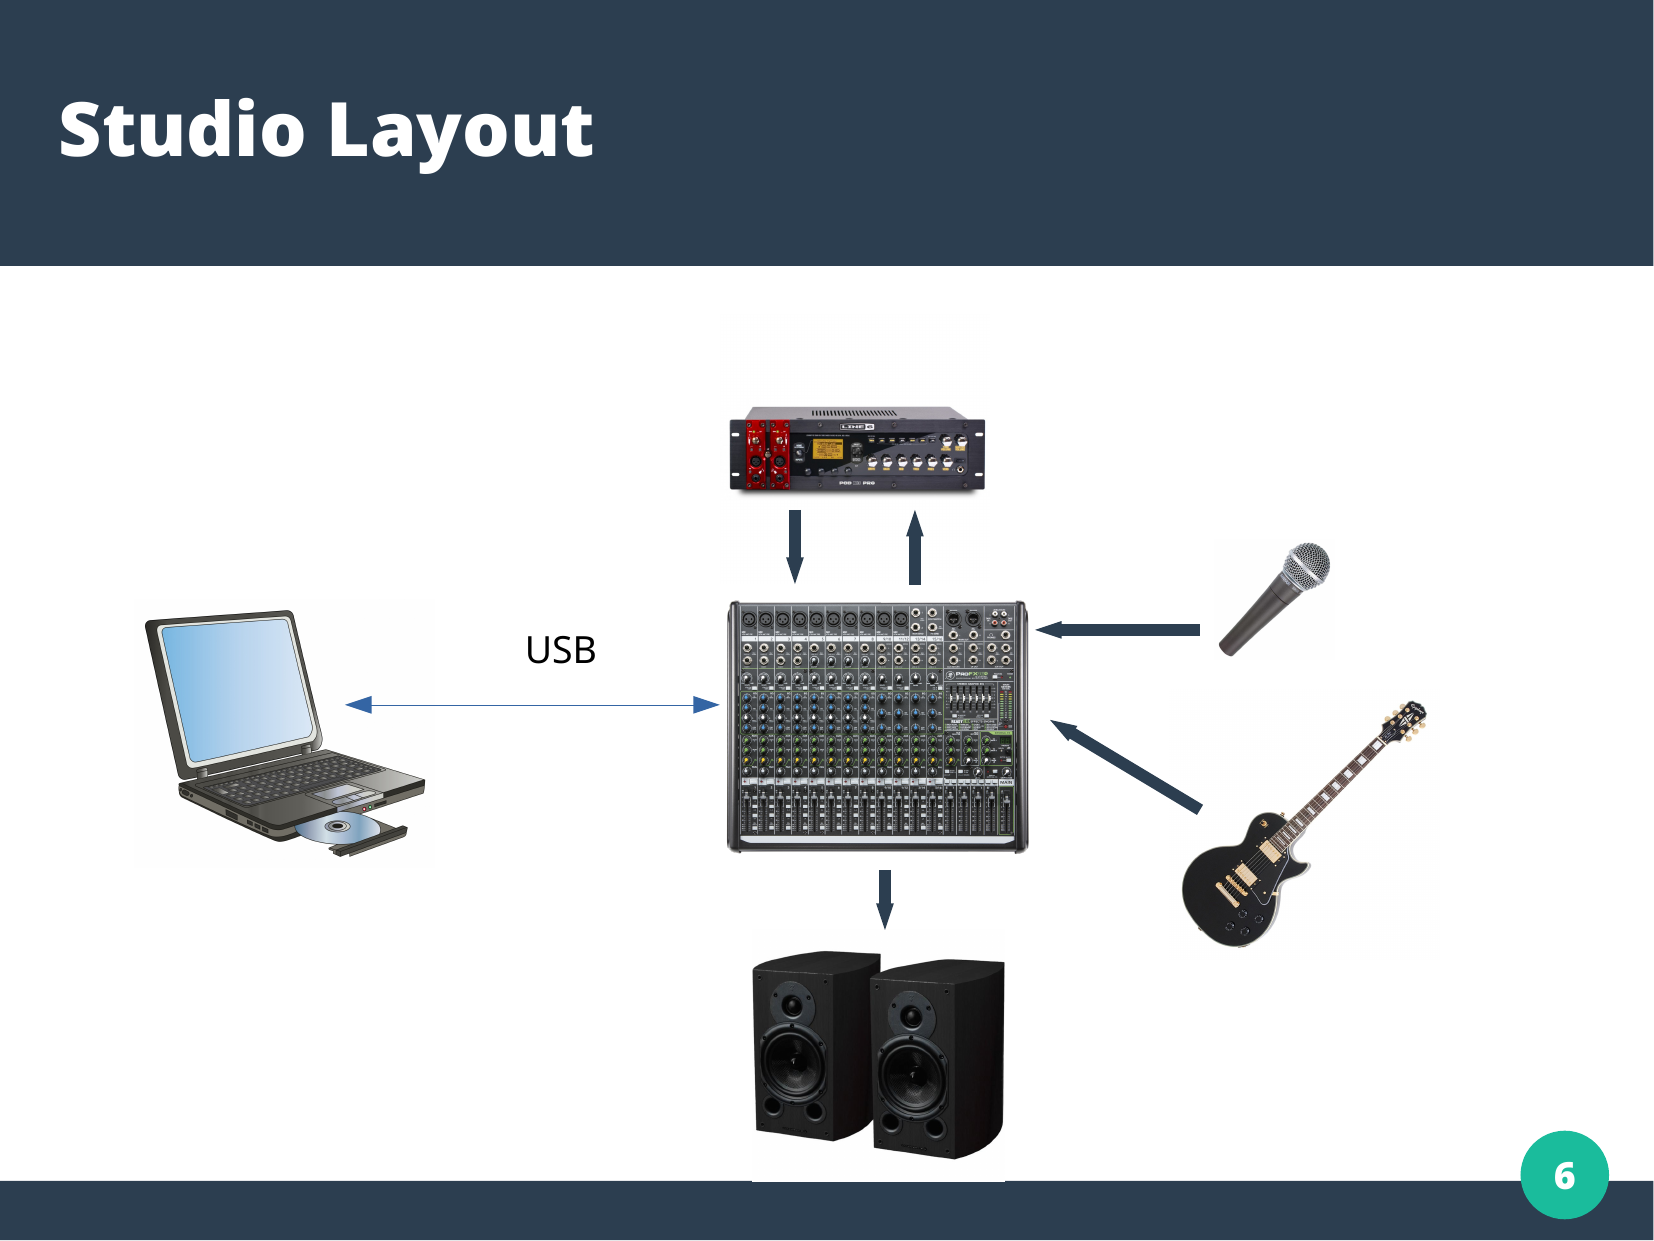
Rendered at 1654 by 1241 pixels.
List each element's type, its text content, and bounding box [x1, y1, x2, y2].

text_box USB [509, 616, 621, 695]
picture [1214, 539, 1335, 660]
picture [1169, 689, 1440, 960]
title Studio Layout [58, 49, 1595, 207]
picture [719, 314, 1036, 885]
picture [134, 599, 435, 868]
picture [752, 929, 1005, 1182]
